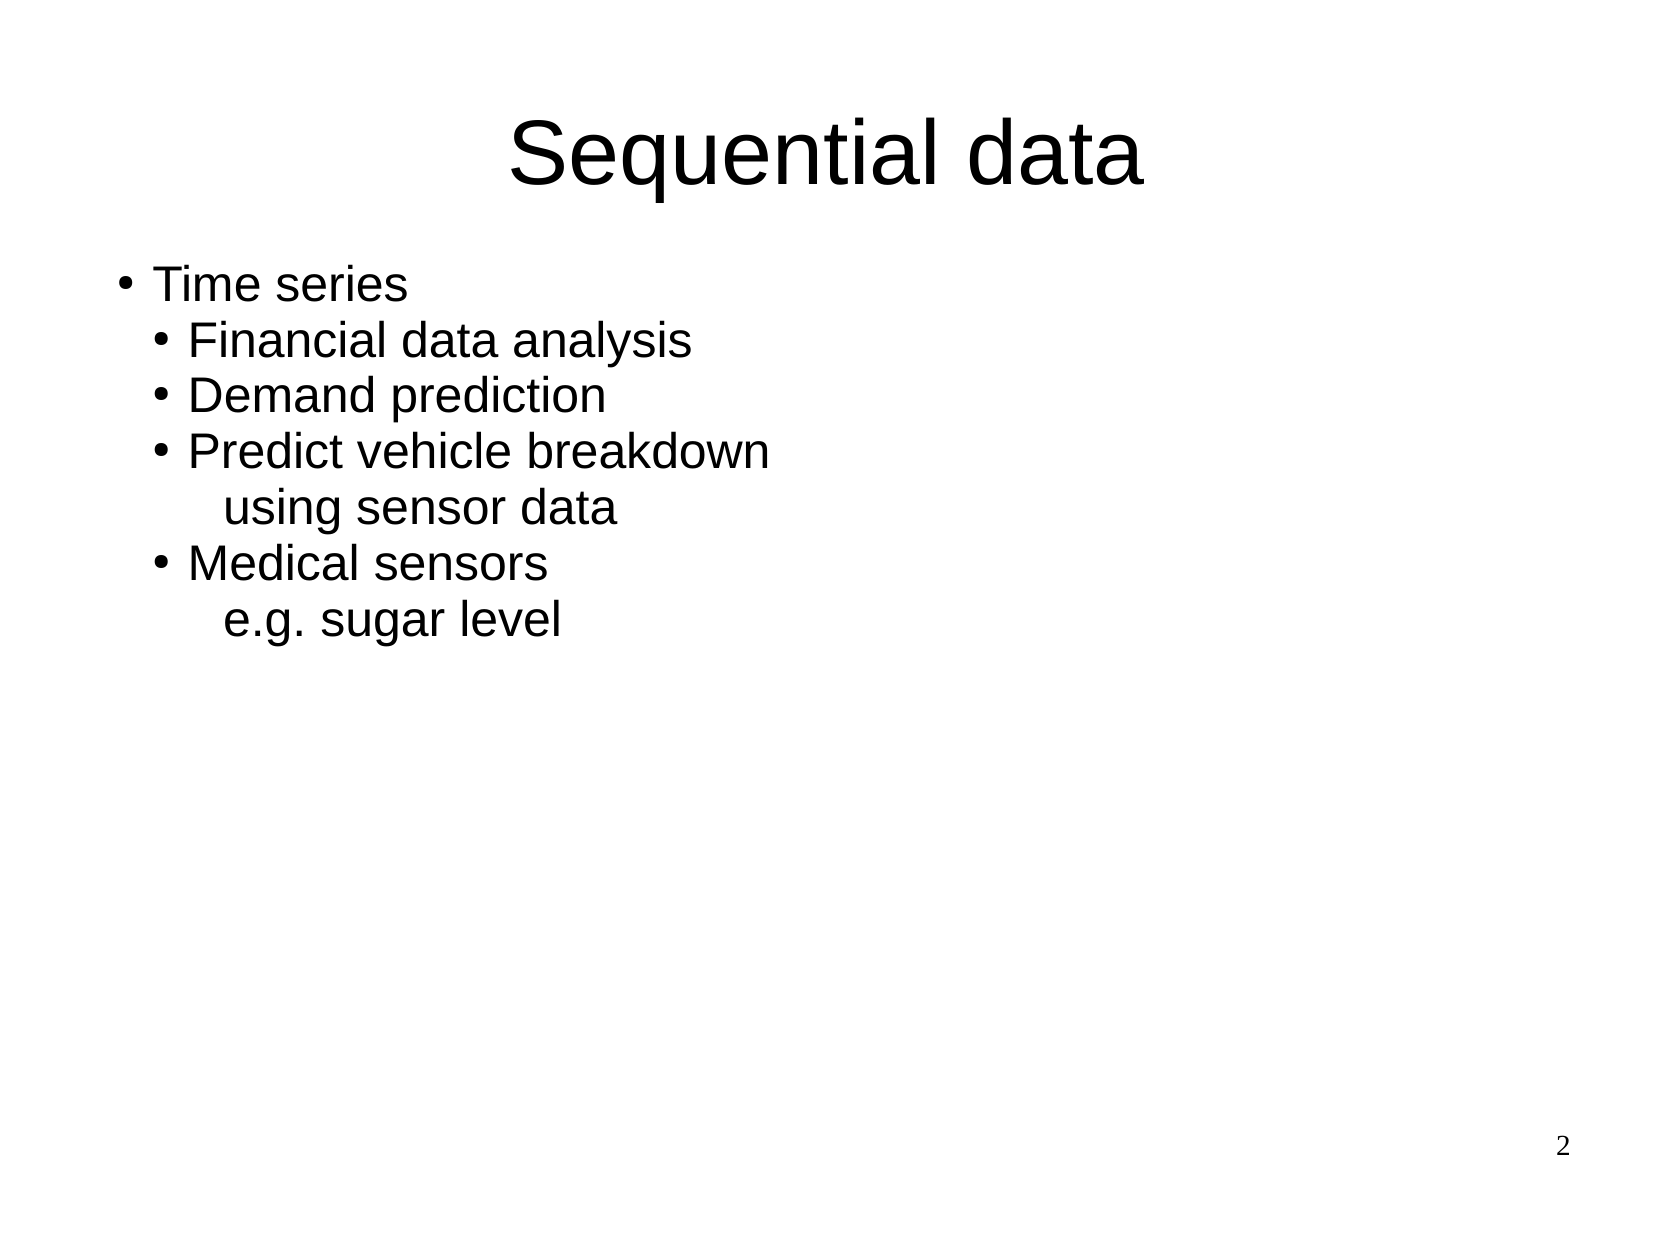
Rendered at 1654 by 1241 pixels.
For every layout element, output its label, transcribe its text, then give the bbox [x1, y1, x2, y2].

title Sequential data [82, 49, 1571, 257]
text_box Time series Financial data analysis Demand prediction Predict vehicle breakdown using sensor data Medical sensors e.g. sugar level [102, 248, 786, 827]
